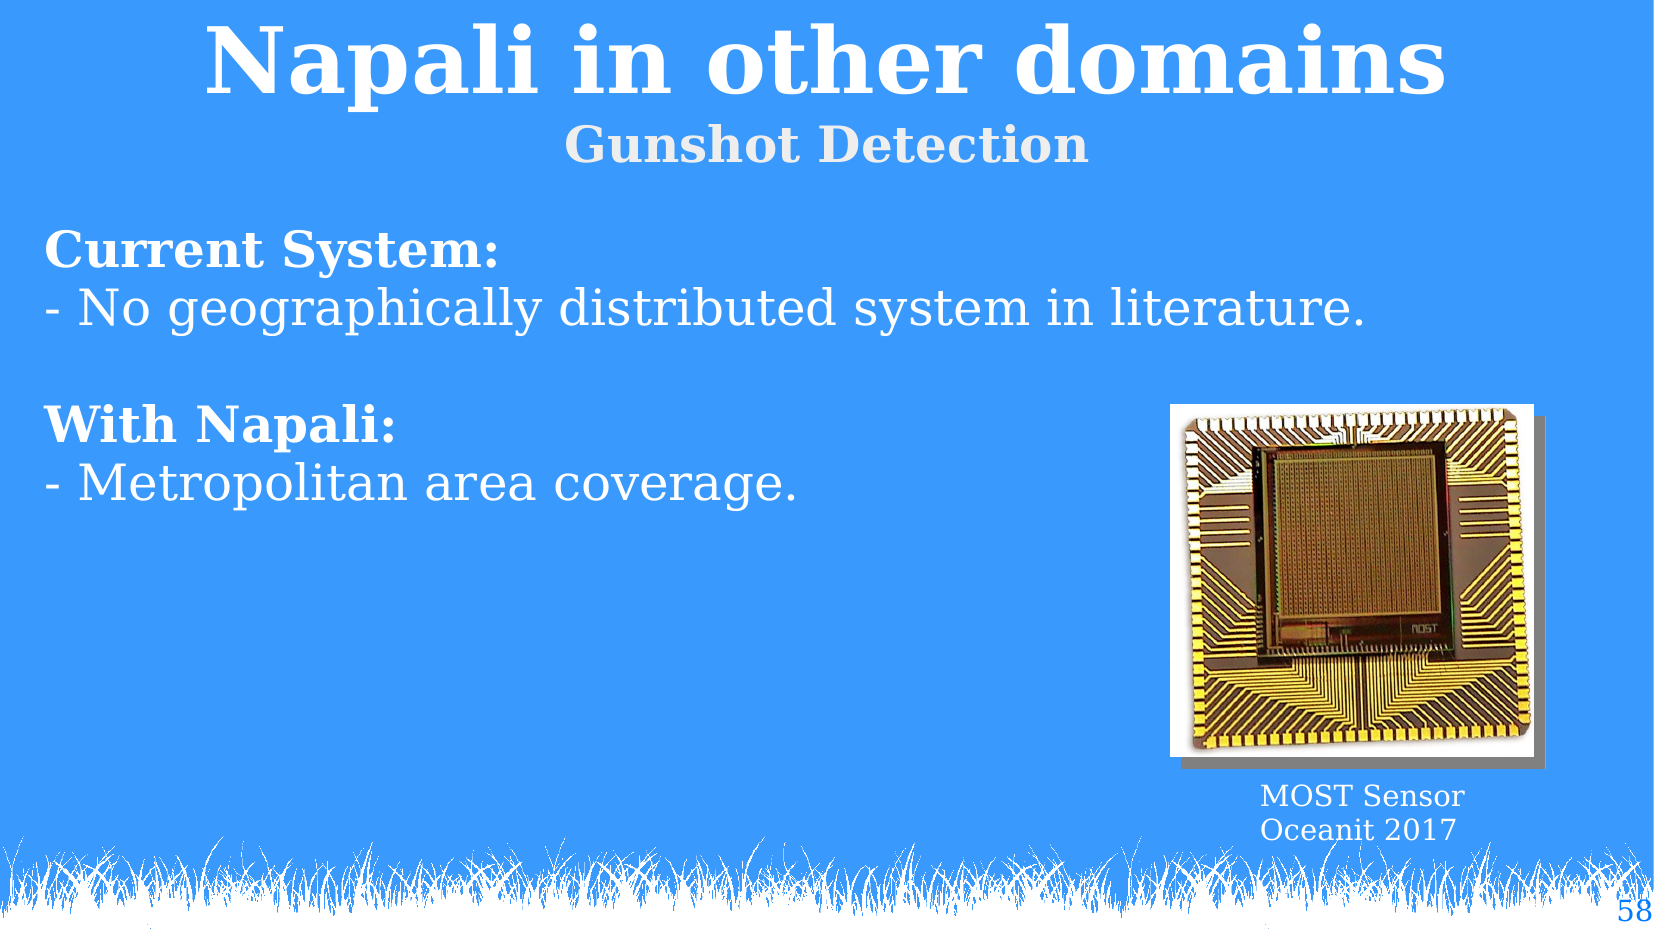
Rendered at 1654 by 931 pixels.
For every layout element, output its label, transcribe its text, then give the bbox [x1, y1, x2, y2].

text_box MOST Sensor Oceanit 2017 [1245, 771, 1486, 856]
text_box Current System: - No geographically distributed system in literature. With Napali: - Metropolitan area coverage. [30, 212, 1591, 693]
title Napali in other domains Gunshot Detection [82, 7, 1571, 175]
picture [0, 0, 1654, 931]
